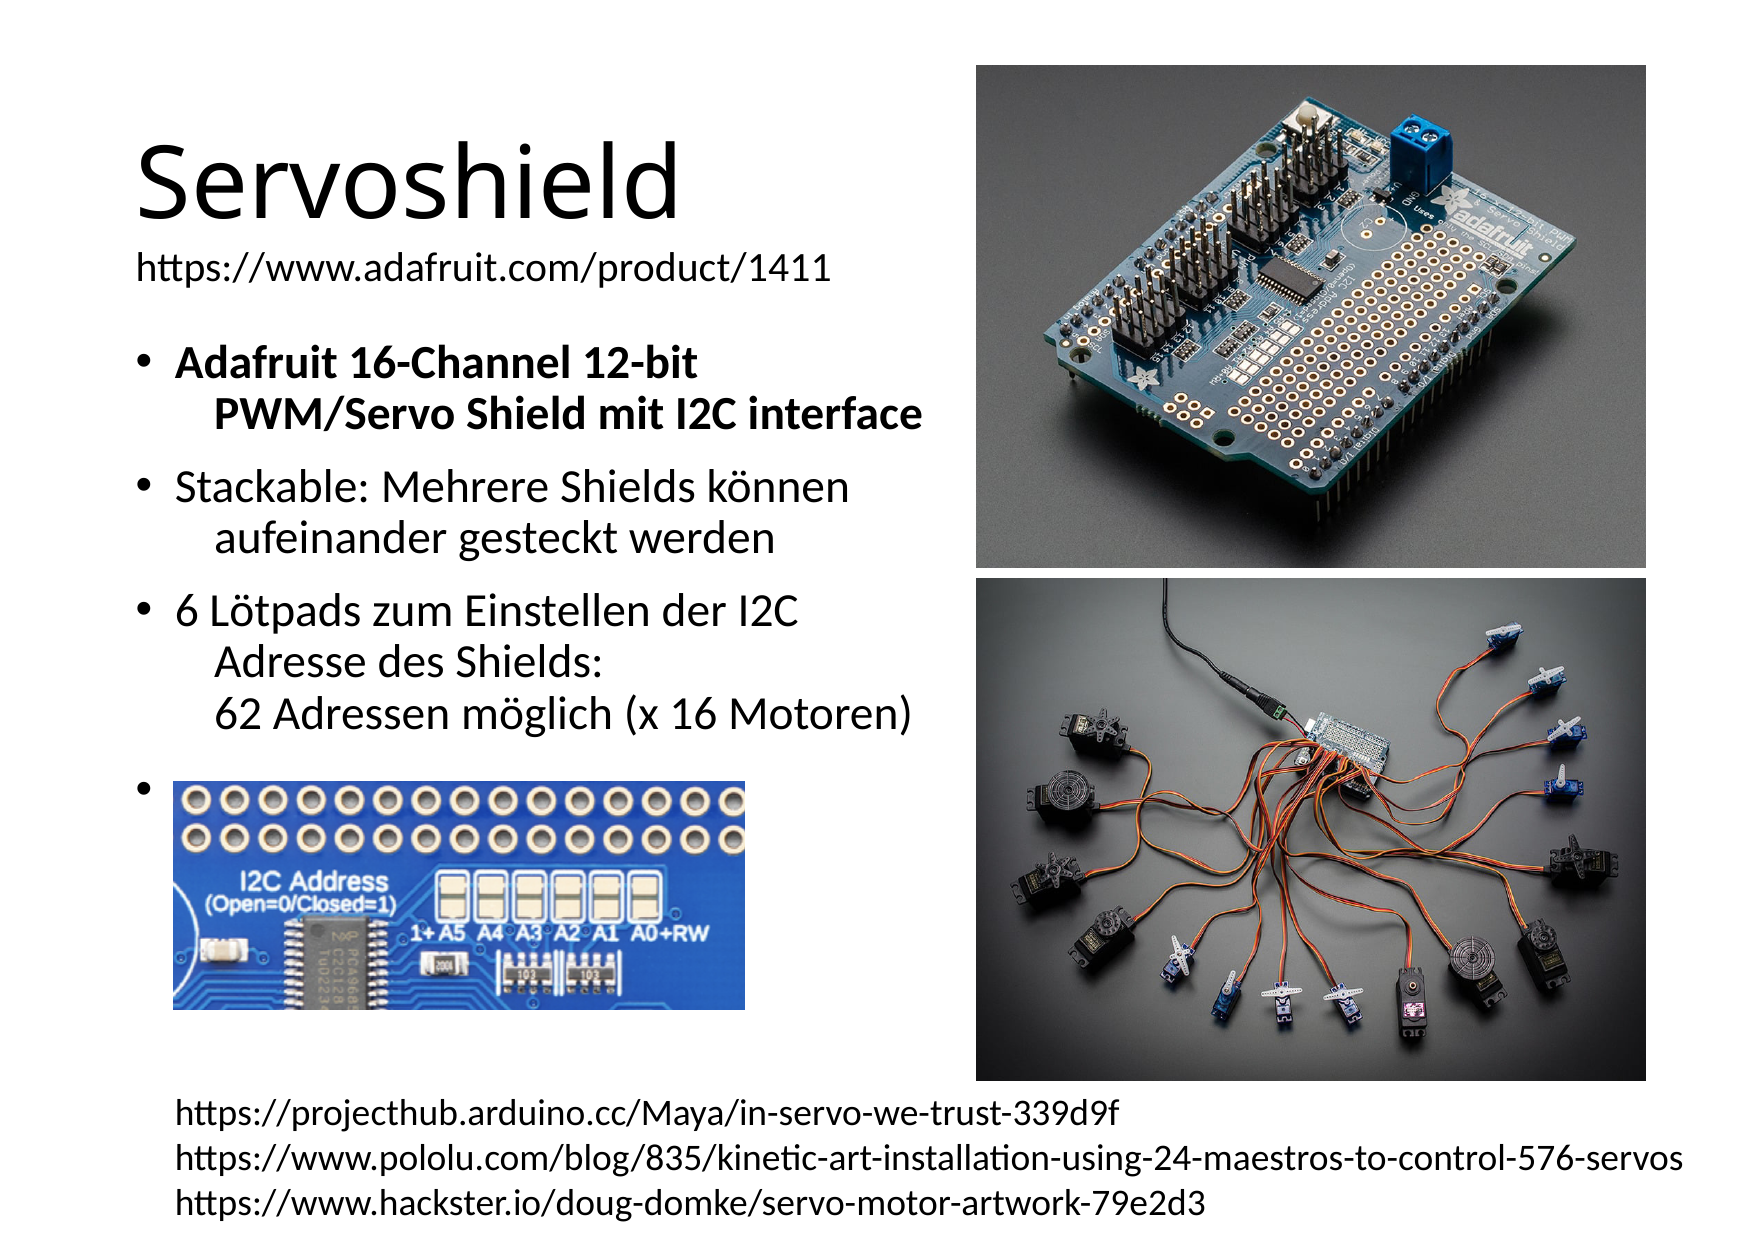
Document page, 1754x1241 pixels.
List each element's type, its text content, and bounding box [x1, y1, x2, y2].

title Servoshield [120, 66, 976, 306]
text_box https://www.adafruit.com/product/1411 [120, 231, 853, 298]
picture [976, 578, 1646, 1080]
list Adafruit 16-Channel 12-bit PWM/Servo Shield mit I2C interface Stackable: Mehrere Shields können aufeinander gesteckt werden 6 Lötpads zum Einstellen der I2C Adresse des Shields: 62 Adressen möglich (x 16 Motoren) [120, 330, 943, 782]
picture [173, 781, 745, 1011]
picture [976, 66, 1646, 568]
text_box https://projecthub.arduino.cc/Maya/in-servo-we-trust-339d9f https://www.pololu.com/blog/835/kinetic-art-installation-using-24-maestros-to-control-576-servos https://www.hackster.io/doug-domke/servo-motor-artwork-79e2d3 [159, 1080, 1717, 1233]
